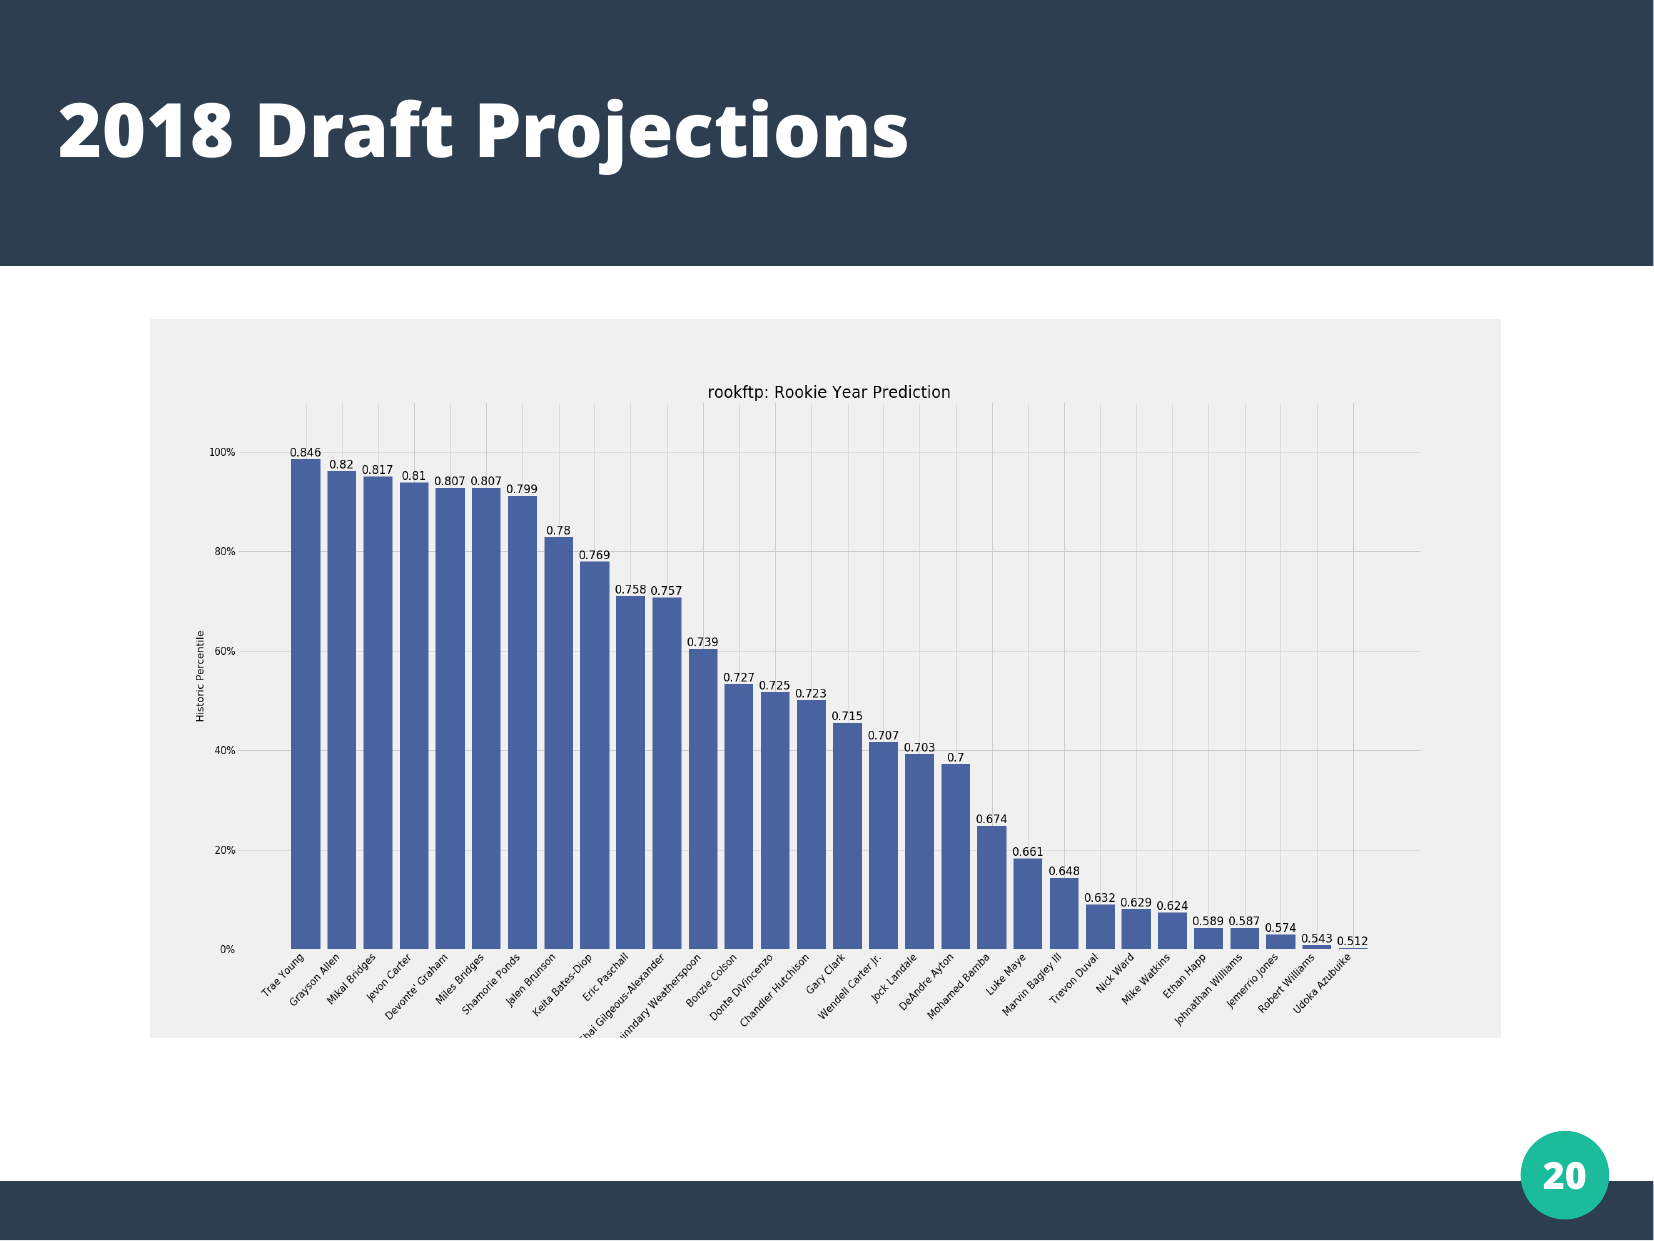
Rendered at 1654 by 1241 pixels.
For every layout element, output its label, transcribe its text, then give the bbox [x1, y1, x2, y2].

picture [150, 319, 1501, 1039]
title 2018 Draft Projections [58, 49, 1595, 207]
